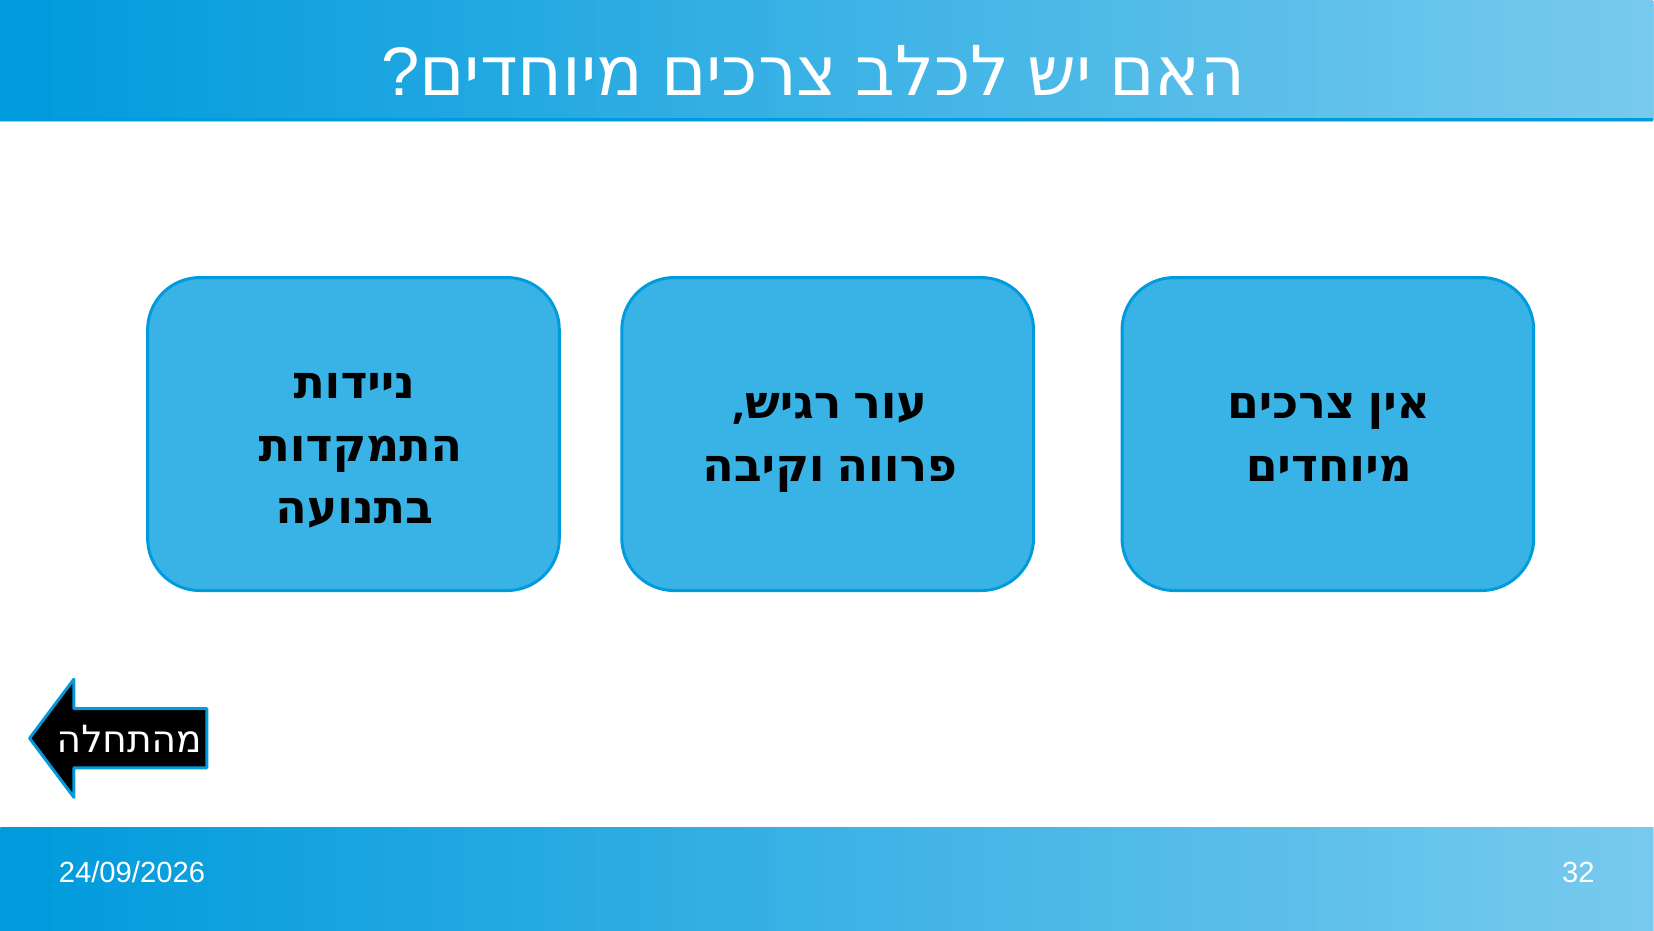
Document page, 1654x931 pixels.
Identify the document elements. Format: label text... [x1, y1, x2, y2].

text_box ניידות התמקדות בתנועה [206, 342, 502, 545]
text_box [147, 277, 560, 591]
text_box [621, 277, 1034, 591]
text_box [1122, 277, 1534, 591]
title ?האם יש לכלב צרכים מיוחדים [59, 21, 1595, 116]
text_box אין צרכים מיוחדים [1181, 362, 1477, 502]
text_box עור רגיש, פרווה וקיבה [667, 362, 993, 502]
text_box מהתחלה [29, 679, 207, 798]
